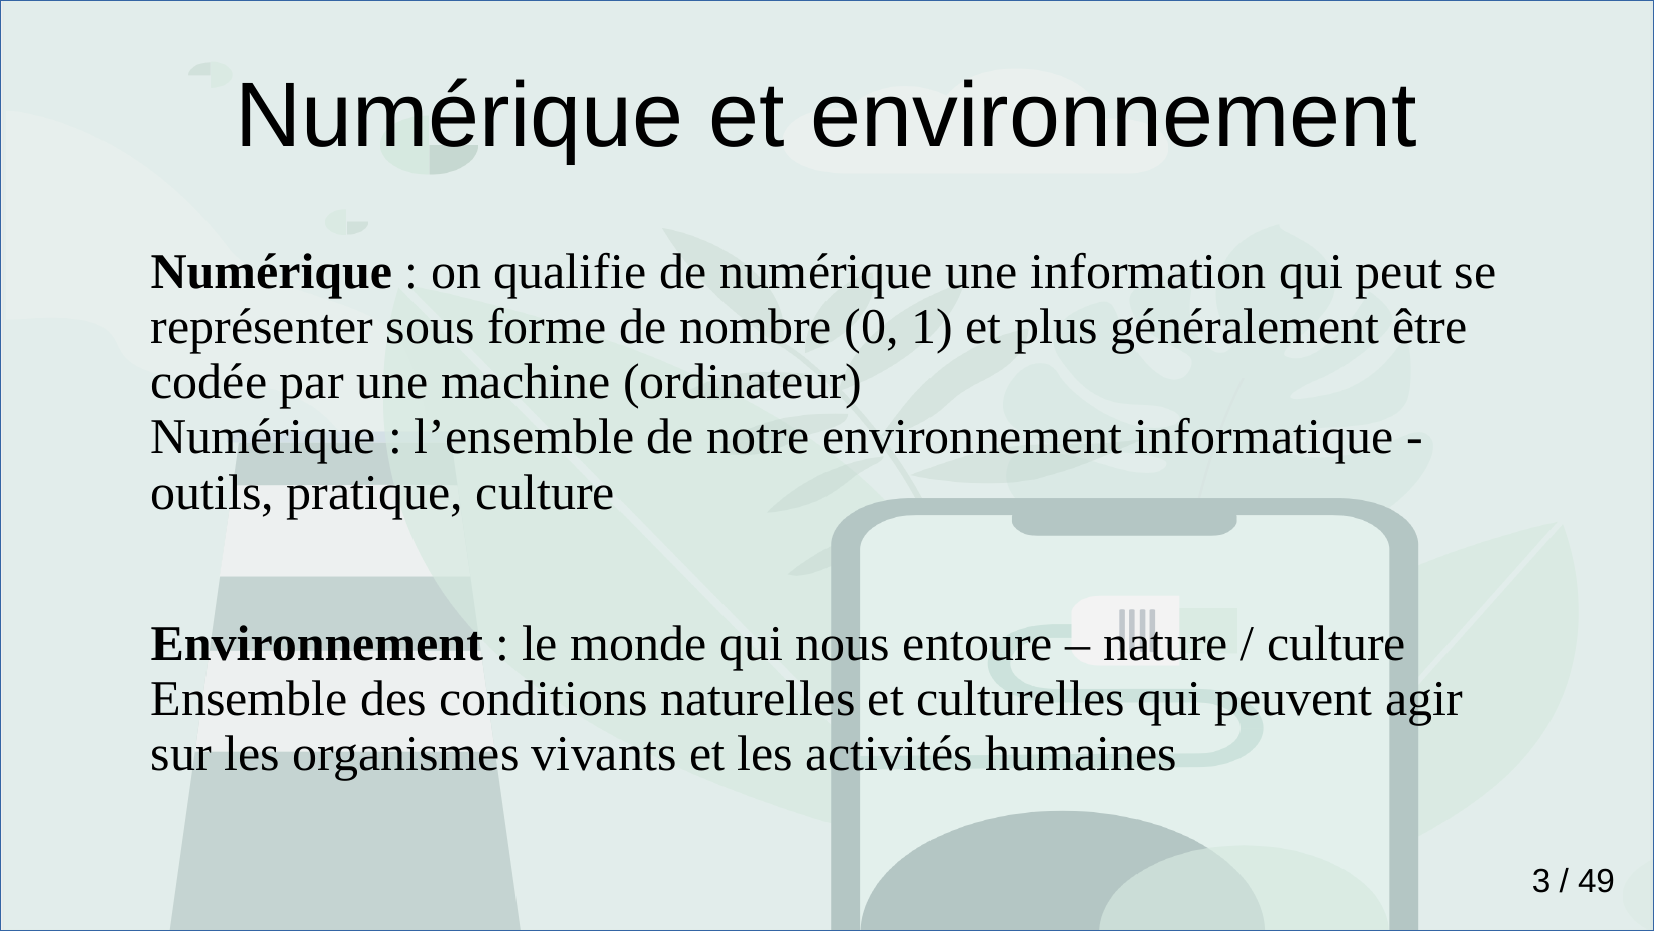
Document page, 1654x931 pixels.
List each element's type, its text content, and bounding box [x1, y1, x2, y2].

text_box Numérique : on qualifie de numérique une information qui peut se représenter sous forme de nombre (0, 1) et plus généralement être codée par une machine (ordinateur) Numérique : l’ensemble de notre environnement informatique - outils, pratique, culture [135, 236, 1541, 528]
text_box [0, 0, 1654, 931]
title Numérique et environnement [82, 37, 1571, 193]
text_box <number> / 49 [1341, 855, 1630, 926]
text_box Environnement : le monde qui nous entoure – nature / culture Ensemble des conditions naturelles et culturelles qui peuvent agir sur les organismes vivants et les activités humaines [135, 608, 1541, 789]
